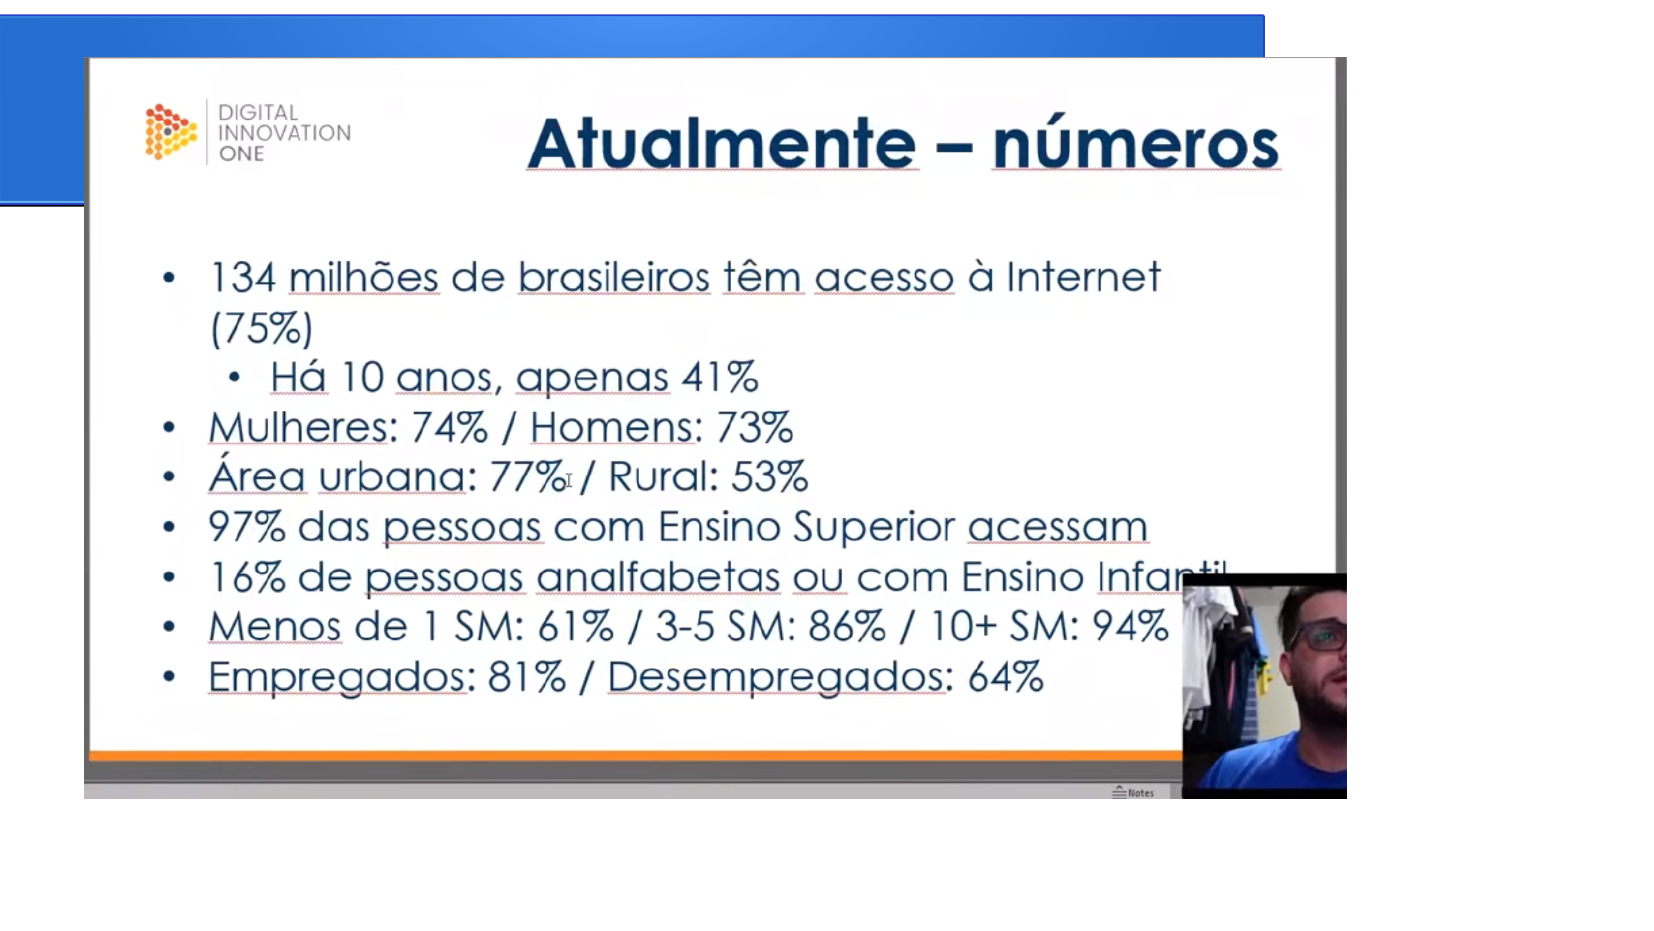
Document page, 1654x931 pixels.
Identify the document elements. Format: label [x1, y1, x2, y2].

picture [83, 56, 1347, 799]
